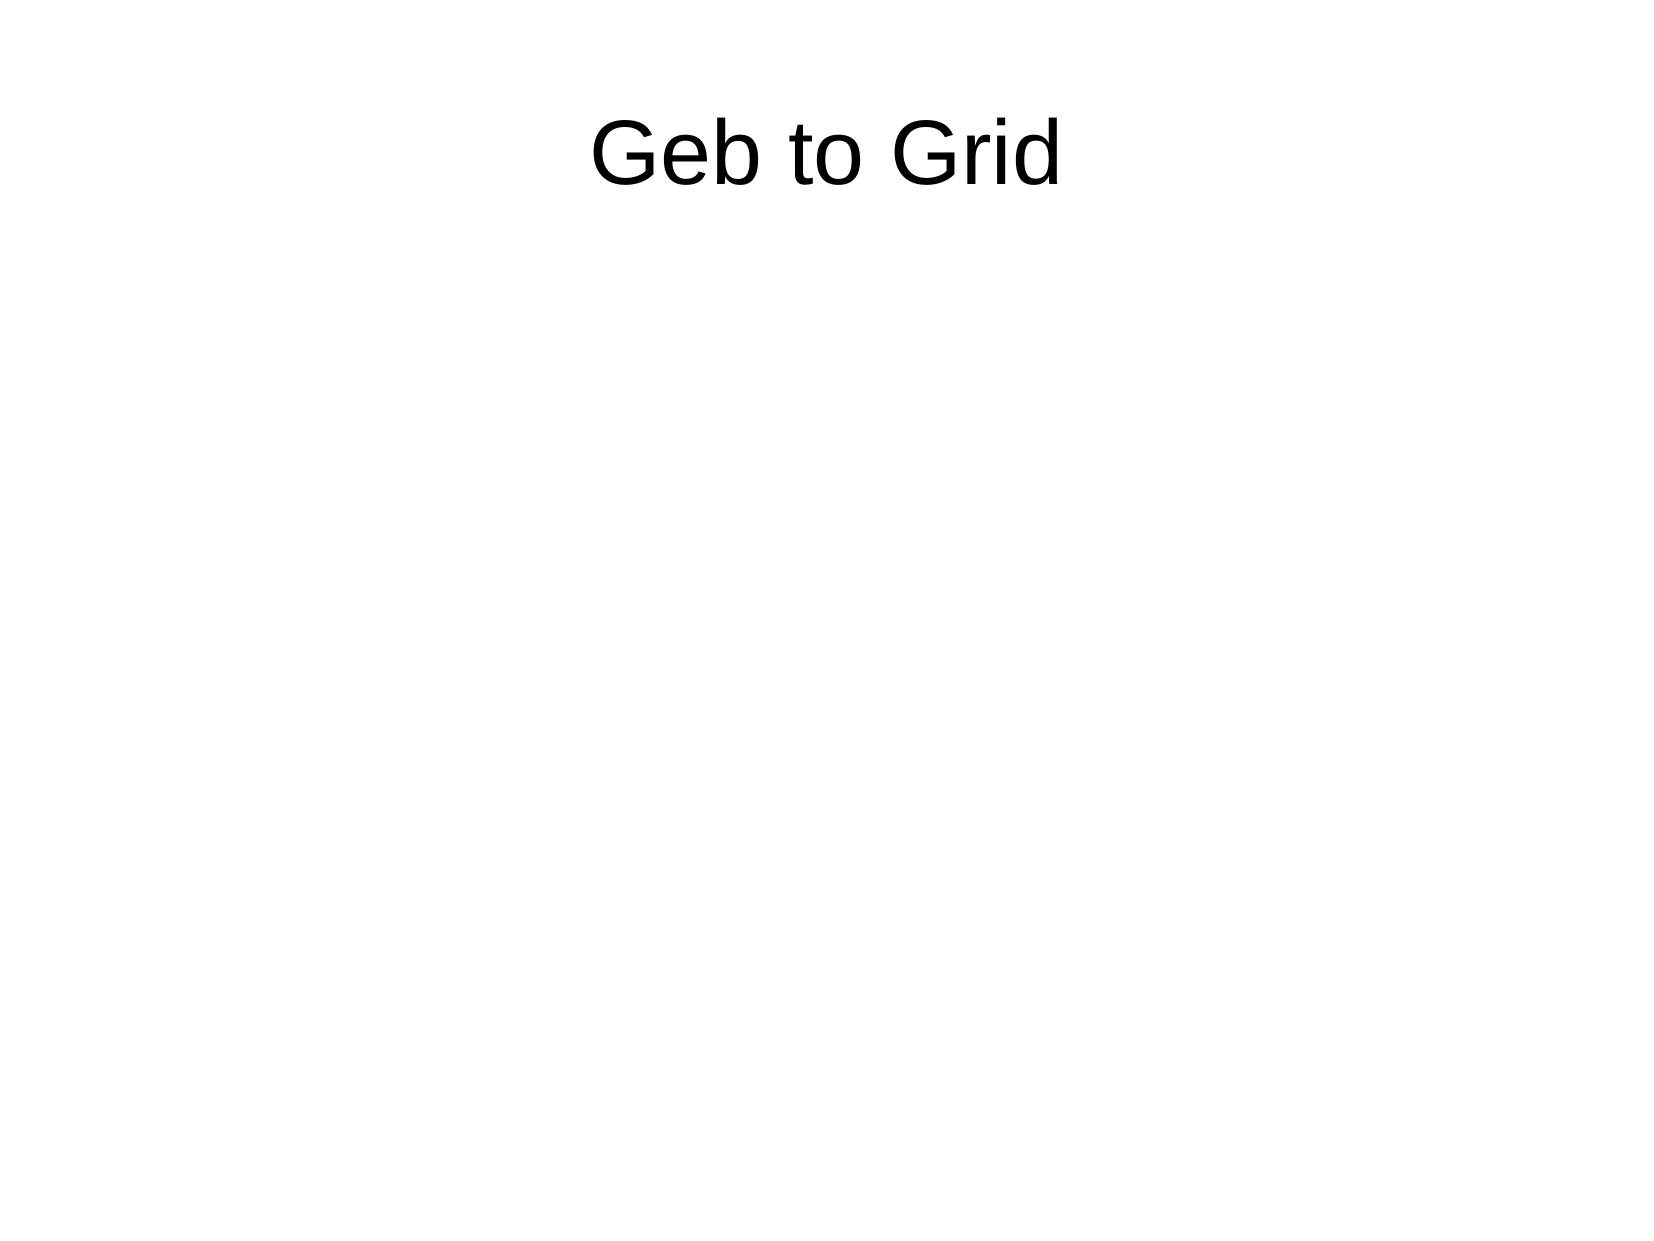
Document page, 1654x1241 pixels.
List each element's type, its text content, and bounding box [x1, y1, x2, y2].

title Geb to Grid [82, 49, 1571, 257]
